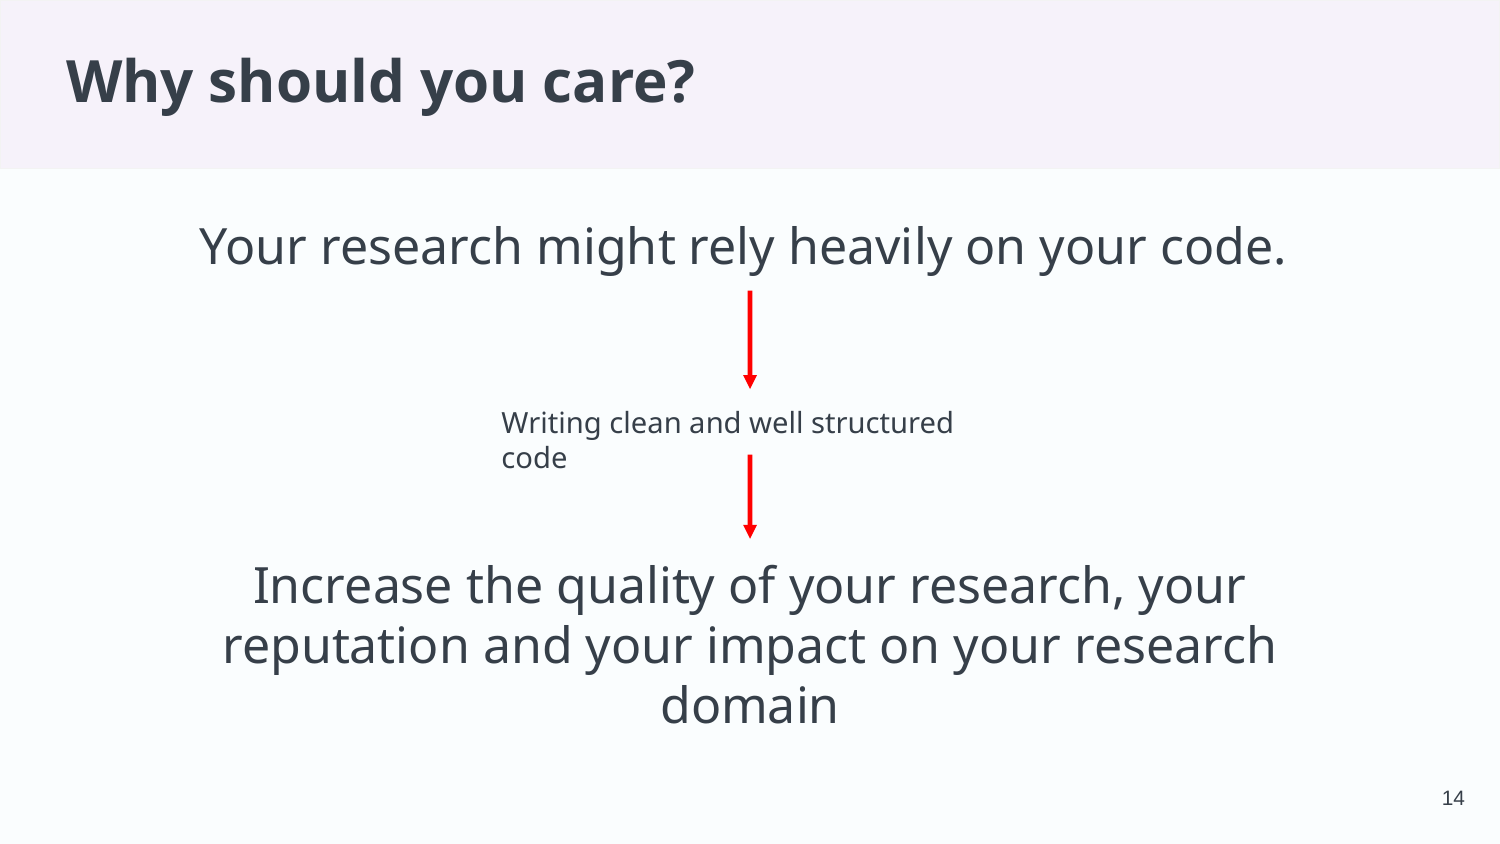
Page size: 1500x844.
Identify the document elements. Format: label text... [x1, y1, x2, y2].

slide_number <number> [1389, 764, 1480, 830]
text_box Writing clean and well structured code [486, 388, 1014, 489]
title Why should you care? [51, 28, 1390, 141]
text_box Your research might rely heavily on your code. [115, 199, 1385, 290]
text_box Increase the quality of your research, your reputation and your impact on your research domain [115, 538, 1385, 749]
